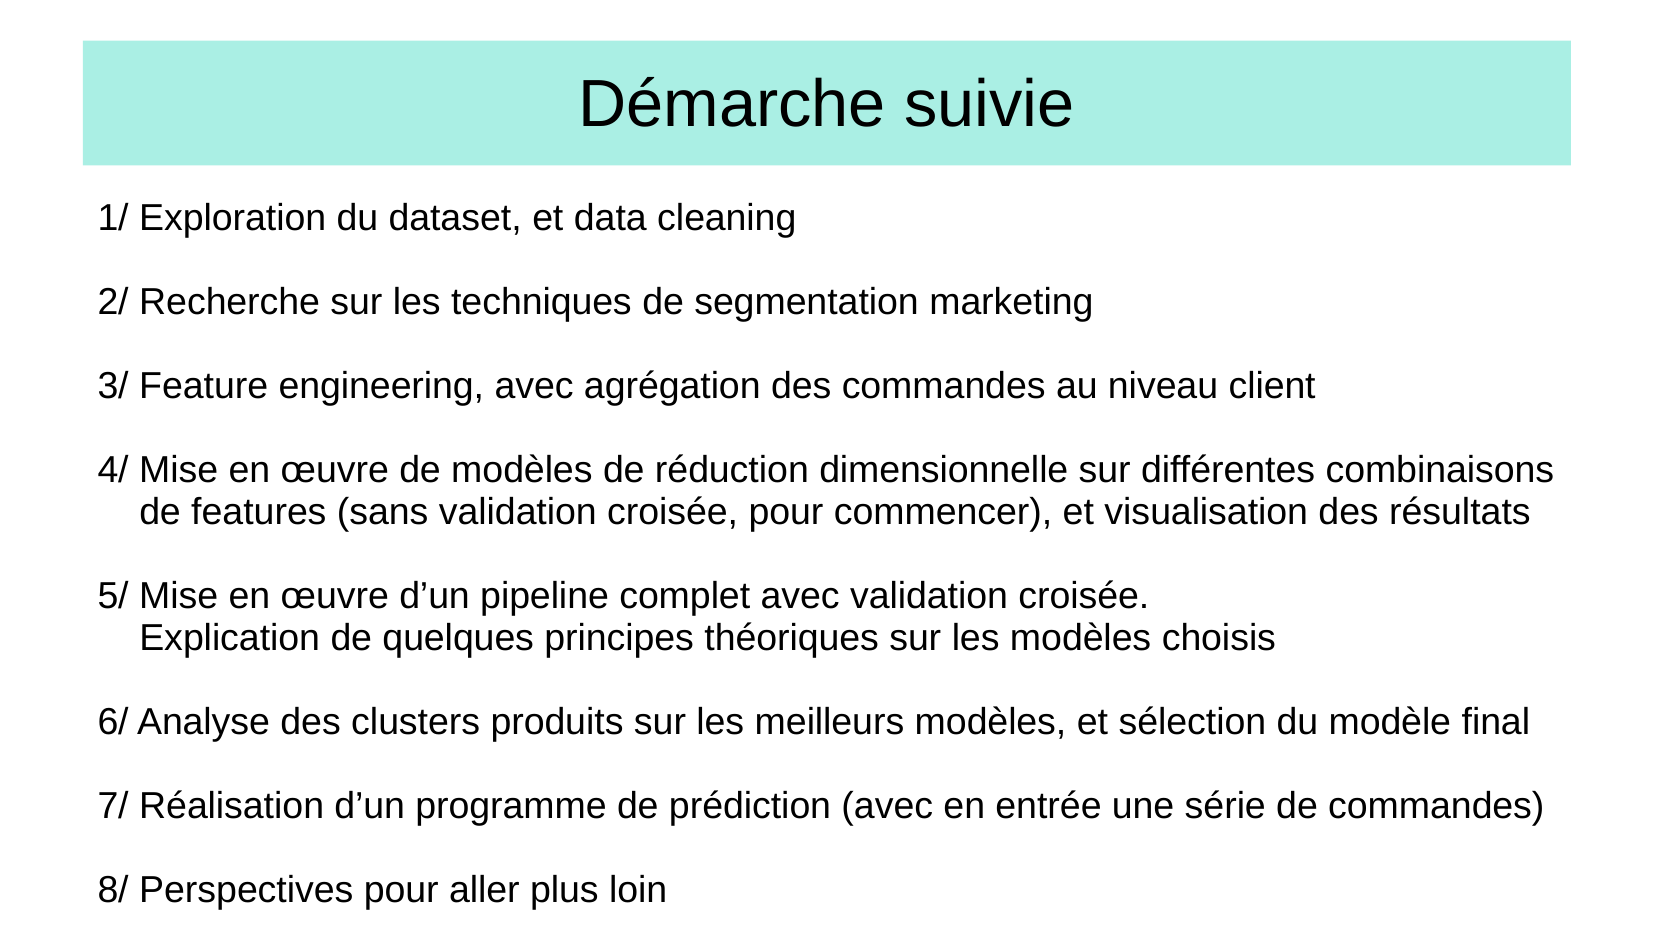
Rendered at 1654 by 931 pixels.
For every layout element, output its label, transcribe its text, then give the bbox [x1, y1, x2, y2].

text_box 1/ Exploration du dataset, et data cleaning 2/ Recherche sur les techniques de segmentation marketing 3/ Feature engineering, avec agrégation des commandes au niveau client 4/ Mise en œuvre de modèles de réduction dimensionnelle sur différentes combinaisons de features (sans validation croisée, pour commencer), et visualisation des résultats 5/ Mise en œuvre d’un pipeline complet avec validation croisée. Explication de quelques principes théoriques sur les modèles choisis 6/ Analyse des clusters produits sur les meilleurs modèles, et sélection du modèle final 7/ Réalisation d’un programme de prédiction (avec en entrée une série de commandes) 8/ Perspectives pour aller plus loin [82, 188, 1571, 918]
title Démarche suivie [82, 40, 1571, 166]
